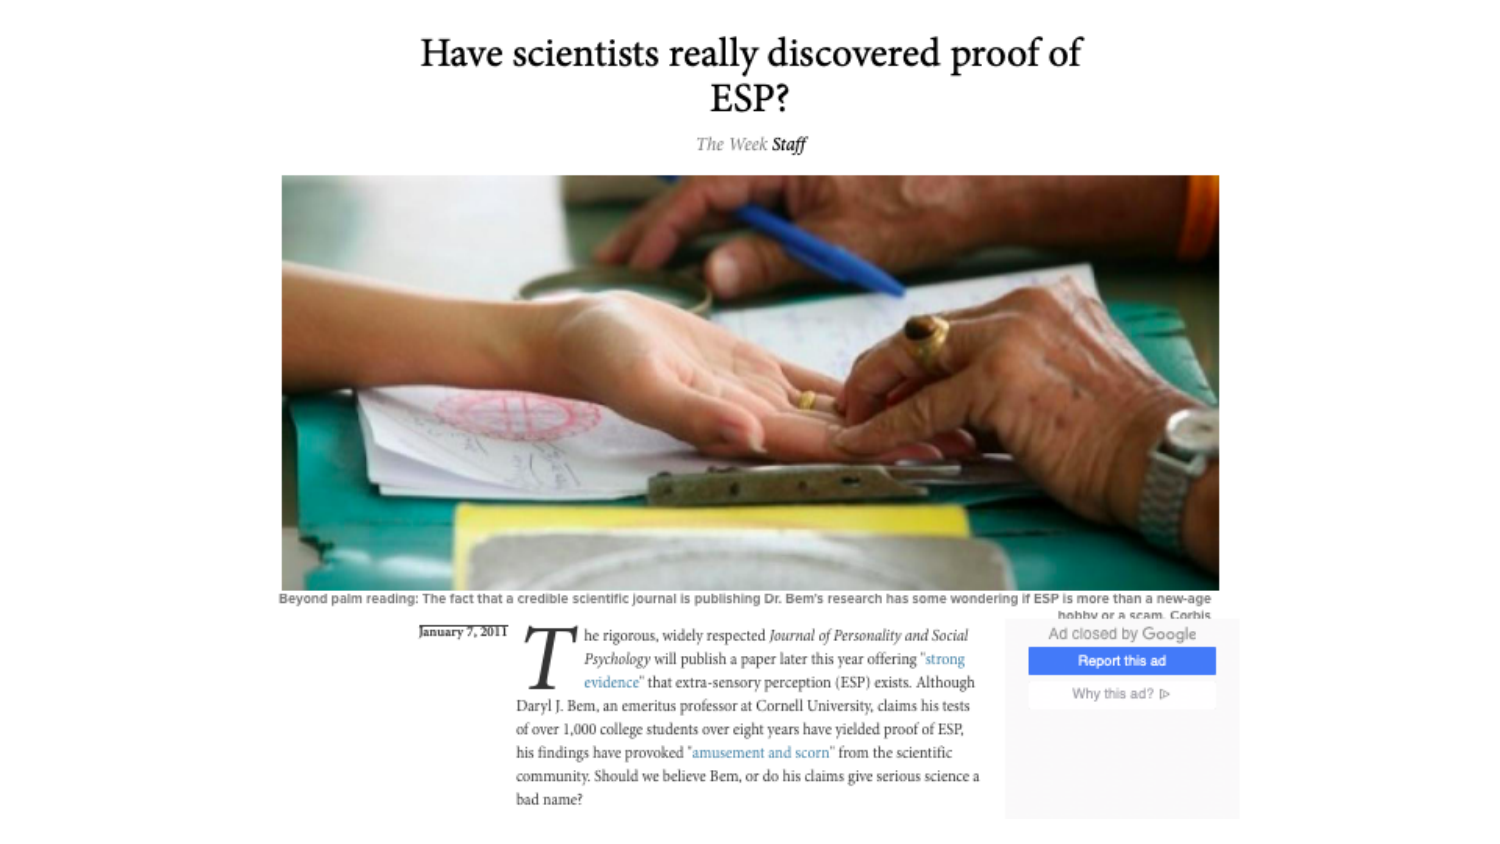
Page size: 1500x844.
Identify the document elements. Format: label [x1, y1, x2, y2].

picture [254, 24, 1246, 819]
